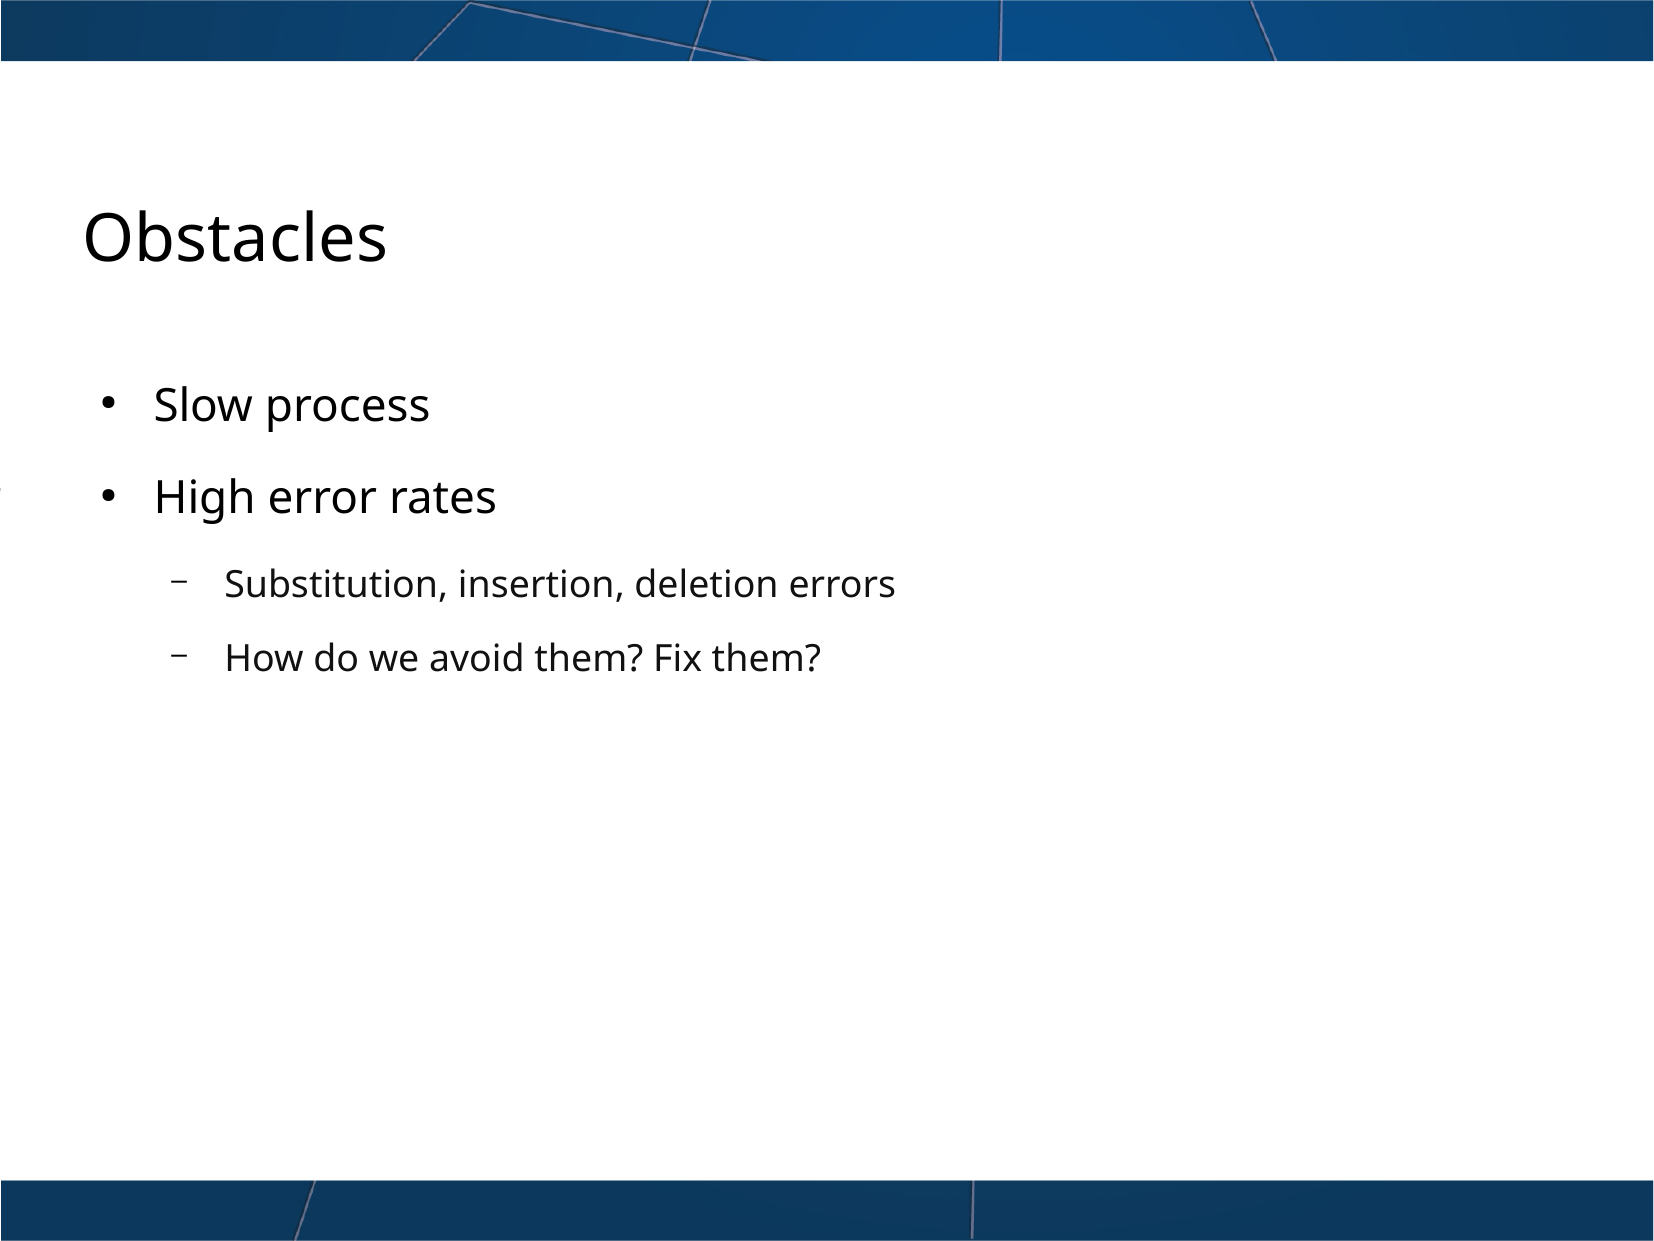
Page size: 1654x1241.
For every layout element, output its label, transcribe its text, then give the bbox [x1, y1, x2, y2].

picture [0, 0, 1654, 1241]
list Slow process High error rates Substitution, insertion, deletion errors How do we avoid them? Fix them? [82, 372, 1571, 1093]
title Obstacles [82, 132, 1571, 340]
